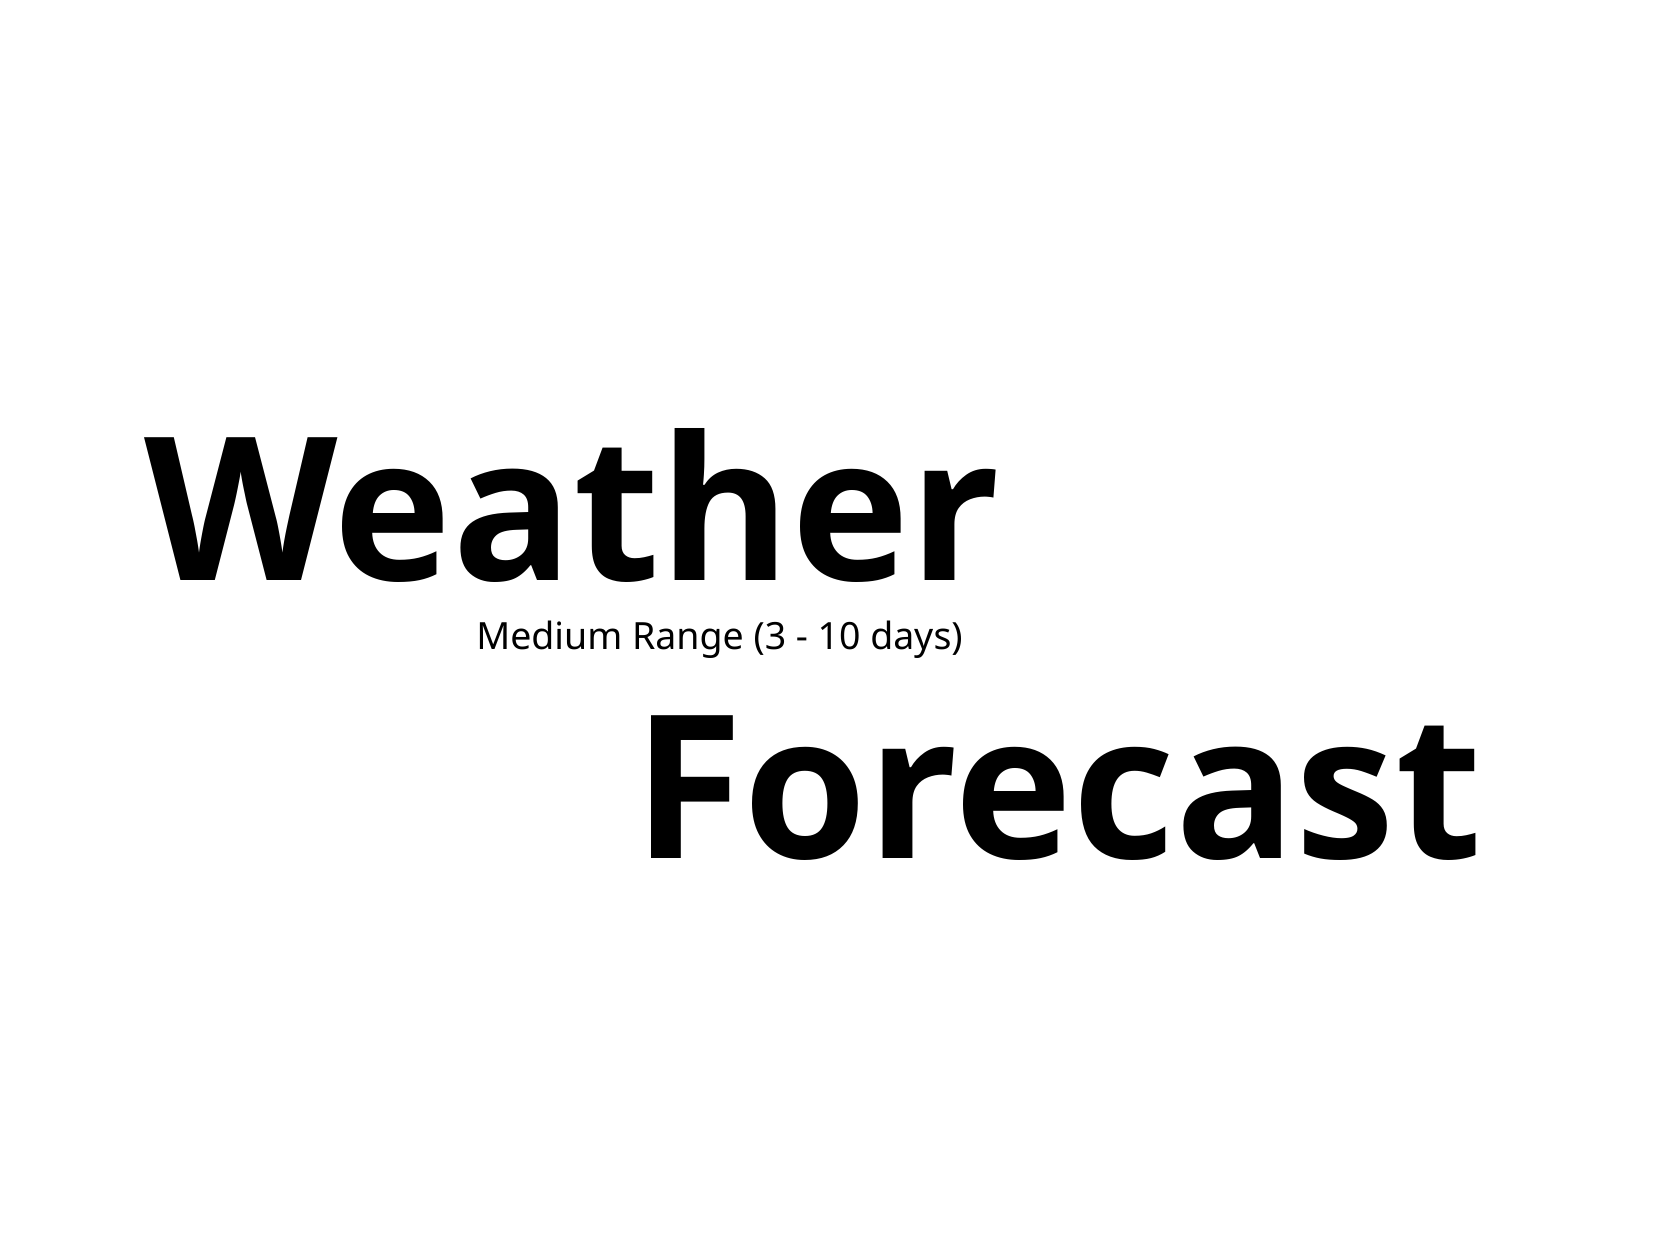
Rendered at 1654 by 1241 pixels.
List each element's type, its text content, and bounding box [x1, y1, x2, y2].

text_box Medium Range (3 - 10 days) [354, 602, 1276, 663]
text_box Weather [129, 359, 1441, 650]
text_box Forecast [566, 637, 1560, 929]
